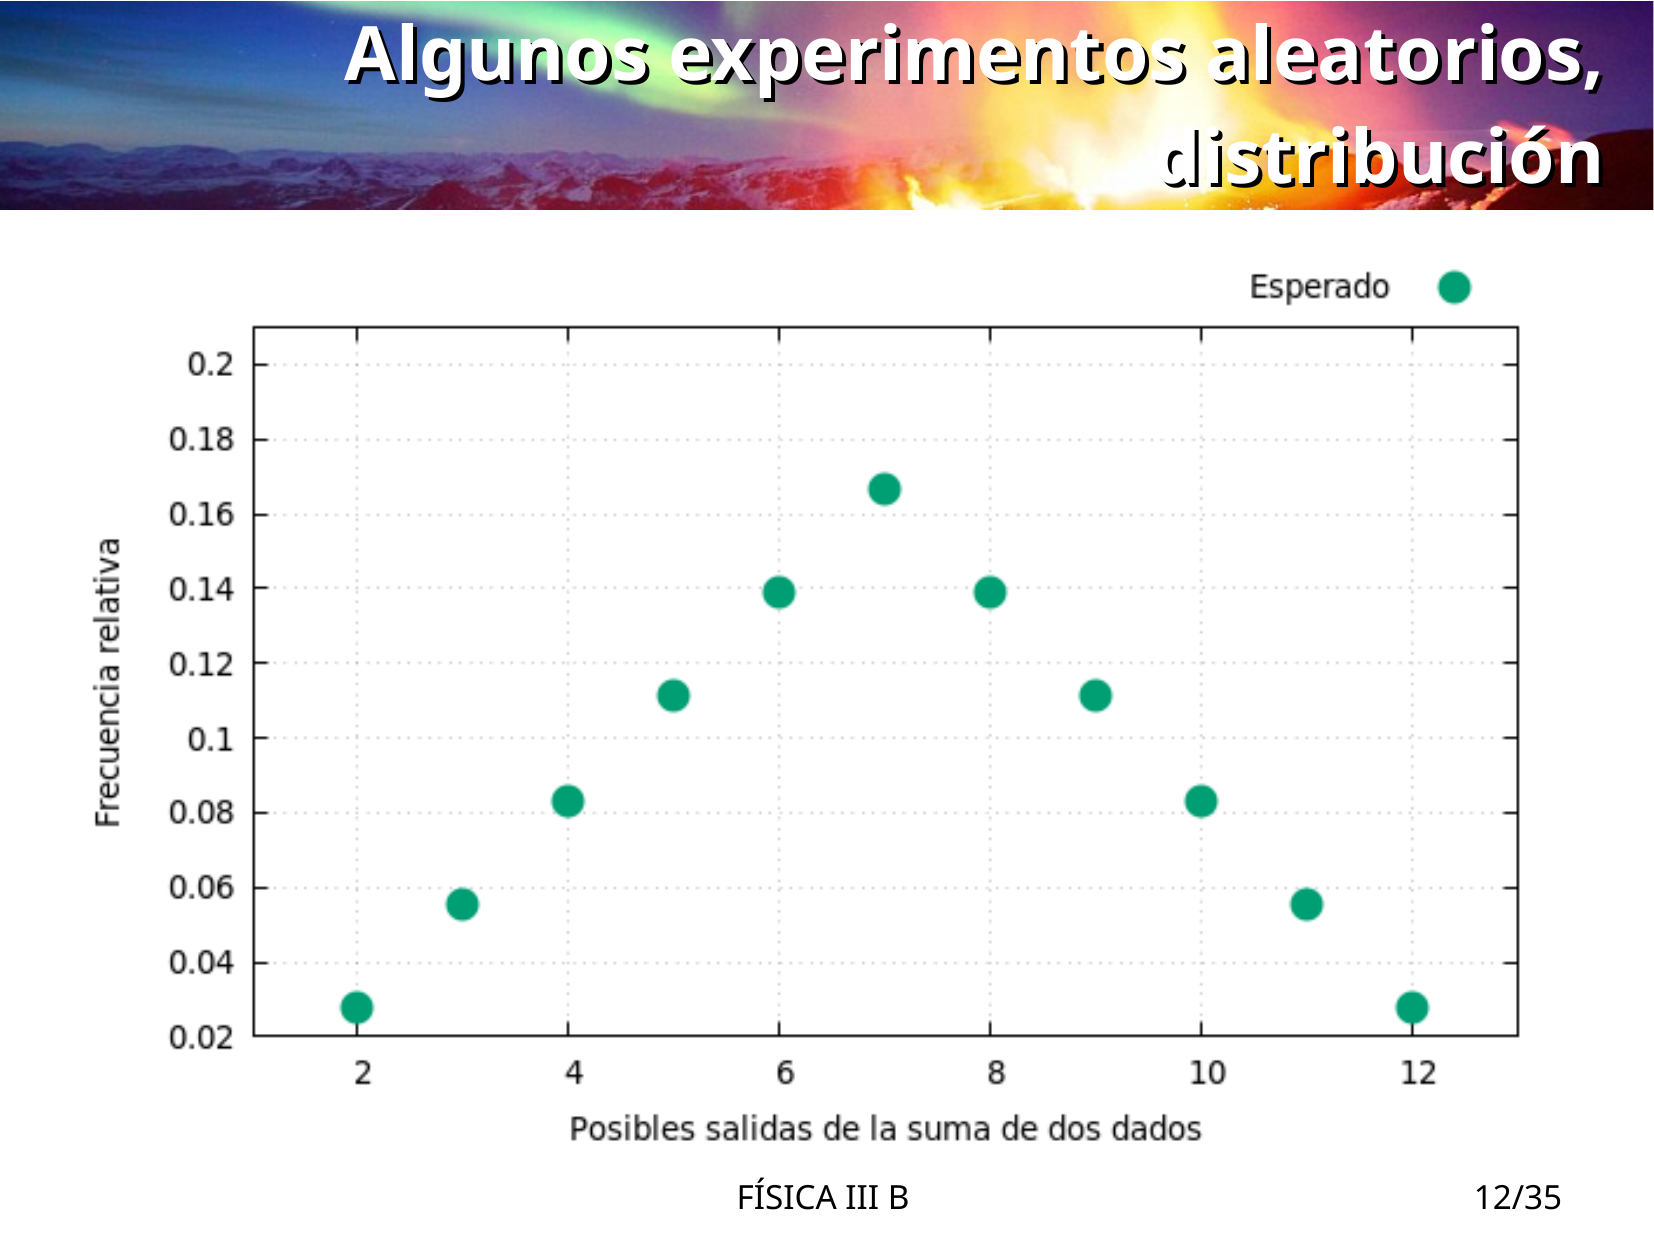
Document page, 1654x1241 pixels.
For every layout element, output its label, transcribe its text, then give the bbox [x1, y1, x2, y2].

picture [0, 1, 1654, 210]
title Algunos experimentos aleatorios, distribución [45, 15, 1606, 191]
picture [75, 254, 1576, 1156]
